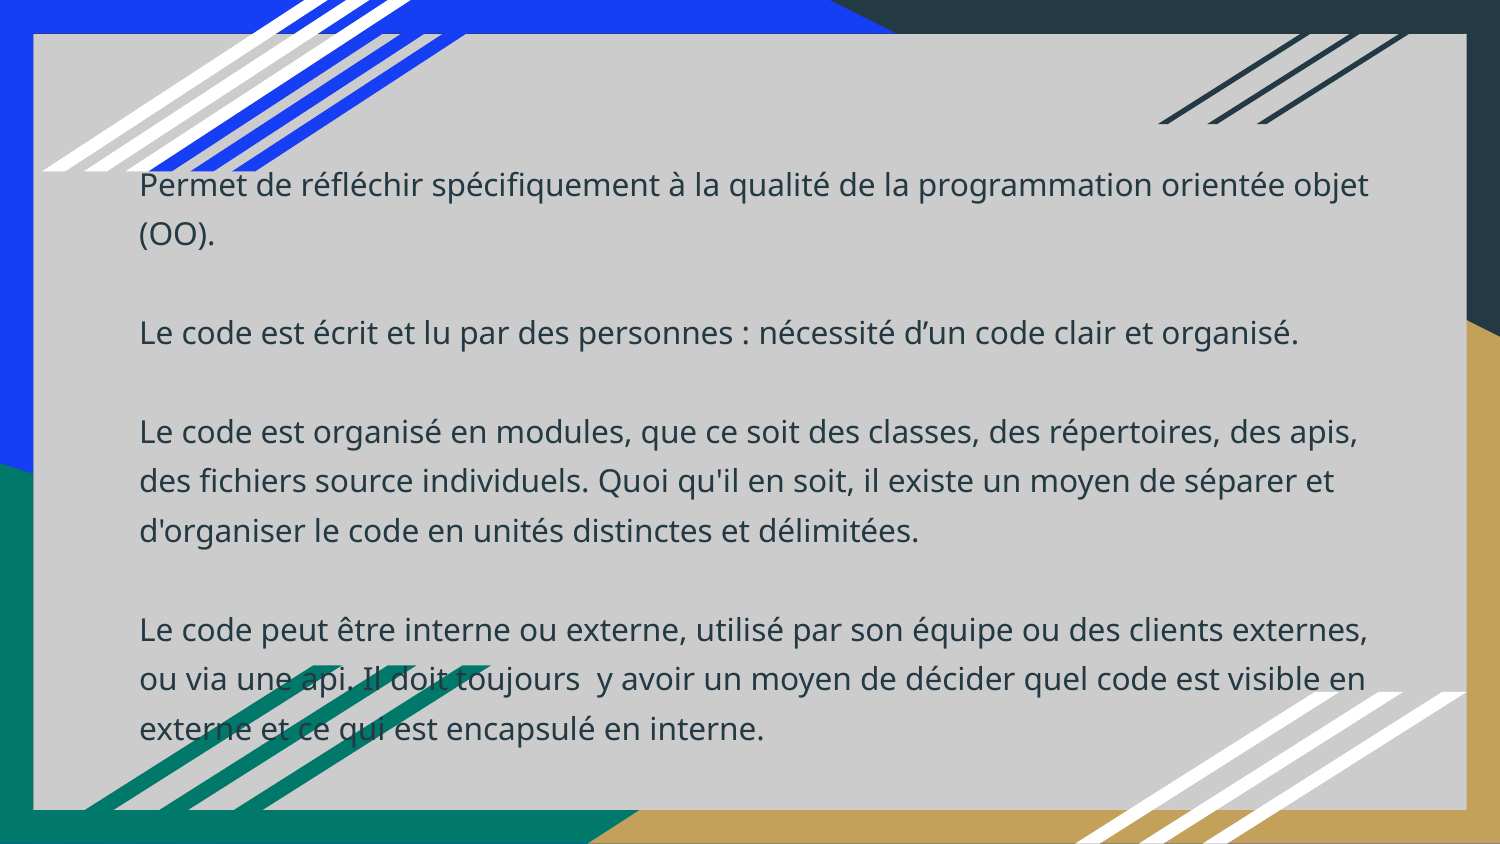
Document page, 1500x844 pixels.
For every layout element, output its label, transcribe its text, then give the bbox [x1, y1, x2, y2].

title Permet de réfléchir spécifiquement à la qualité de la programmation orientée objet (OO). Le code est écrit et lu par des personnes : nécessité d’un code clair et organisé. Le code est organisé en modules, que ce soit des classes, des répertoires, des apis, des fichiers source individuels. Quoi qu'il en soit, il existe un moyen de séparer et d'organiser le code en unités distinctes et délimitées. Le code peut être interne ou externe, utilisé par son équipe ou des clients externes, ou via une api. Il doit toujours y avoir un moyen de décider quel code est visible en externe et ce qui est encapsulé en interne. [124, 89, 1386, 767]
